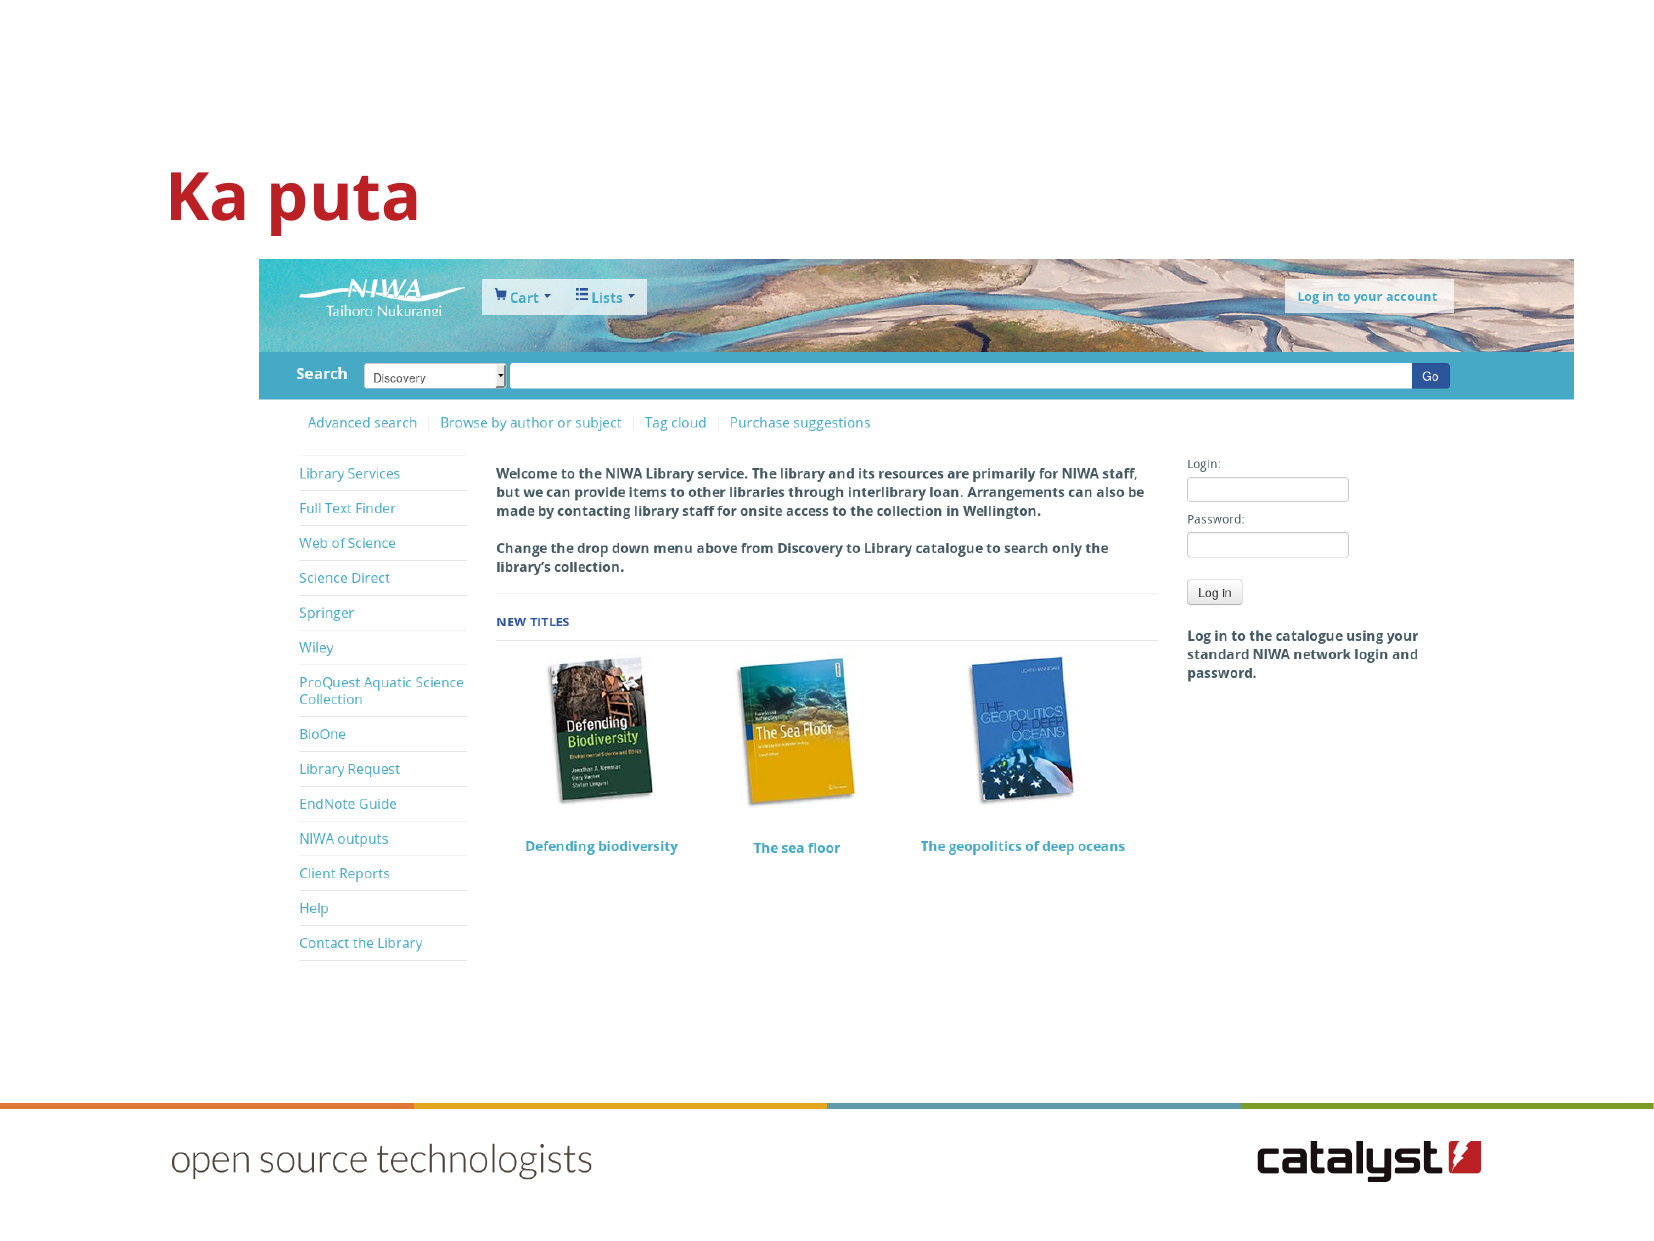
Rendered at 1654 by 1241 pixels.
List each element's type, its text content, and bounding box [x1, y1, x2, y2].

title Ka puta [165, 90, 1489, 298]
picture [0, 1103, 1654, 1182]
picture [259, 259, 1574, 968]
